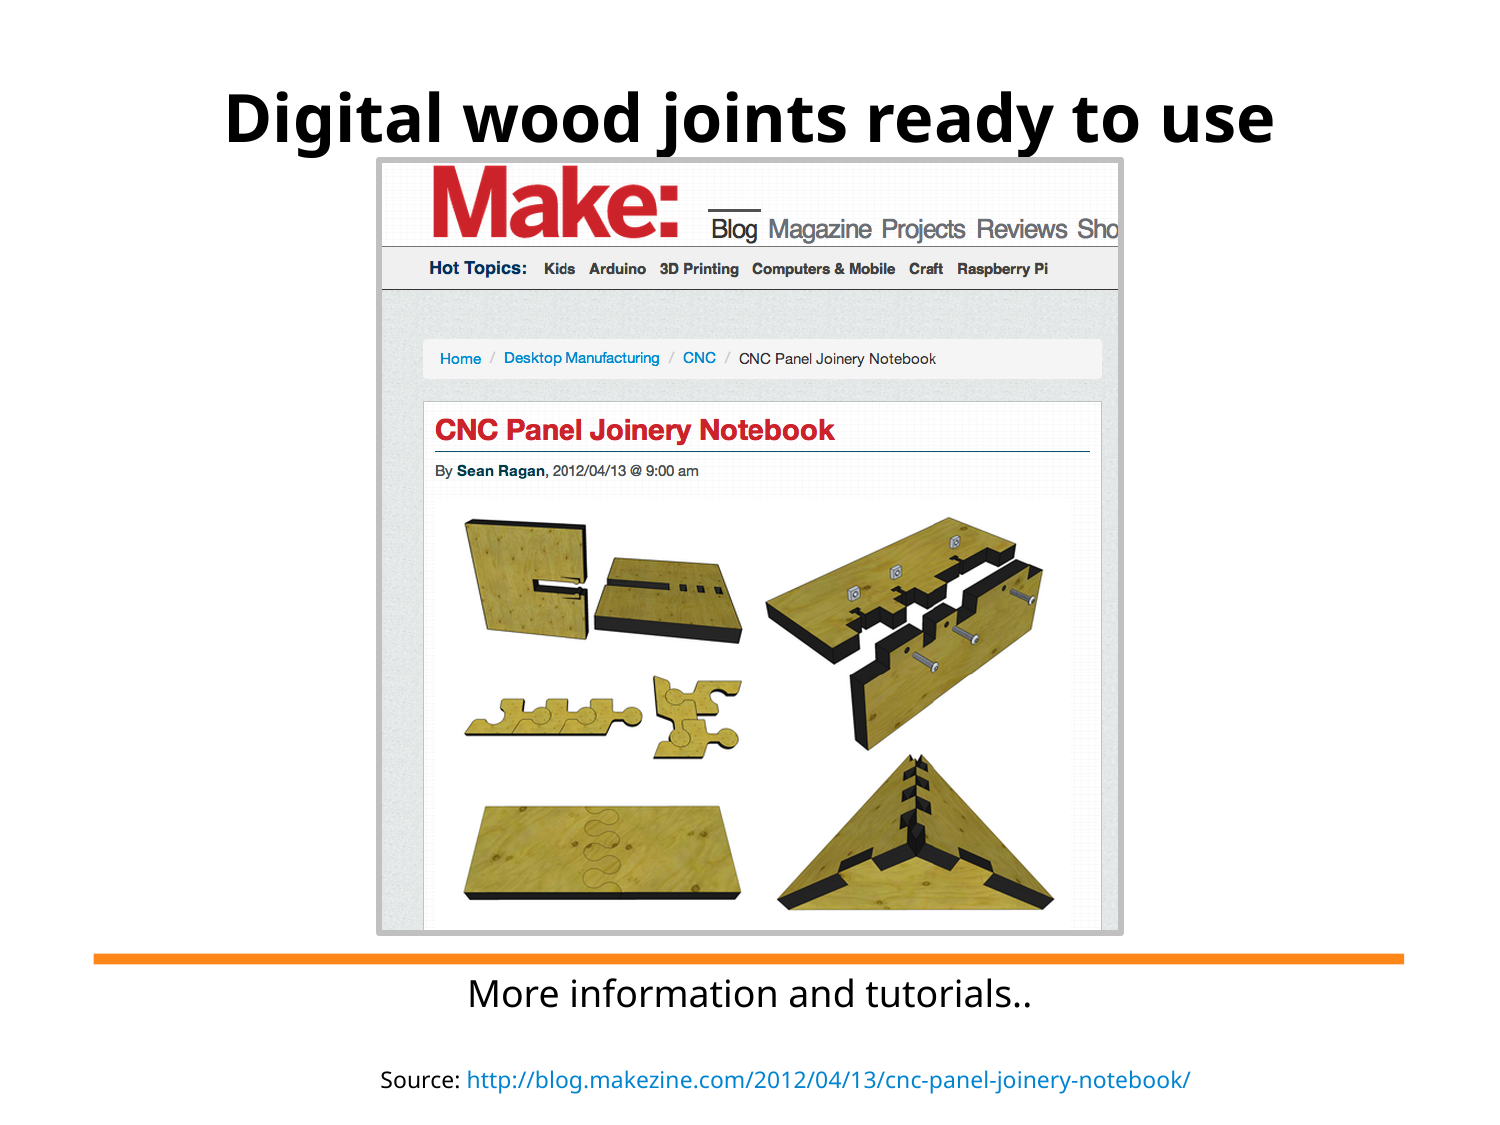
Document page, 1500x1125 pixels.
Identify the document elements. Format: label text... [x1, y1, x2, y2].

text_box Source: http://blog.makezine.com/2012/04/13/cnc-panel-joinery-notebook/ [365, 1056, 1135, 1125]
picture [1135, 1077, 1139, 1087]
text_box More information and tutorials.. [301, 960, 1199, 1024]
picture [0, 0, 1500, 1125]
title Digital wood joints ready to use [75, 44, 1426, 188]
